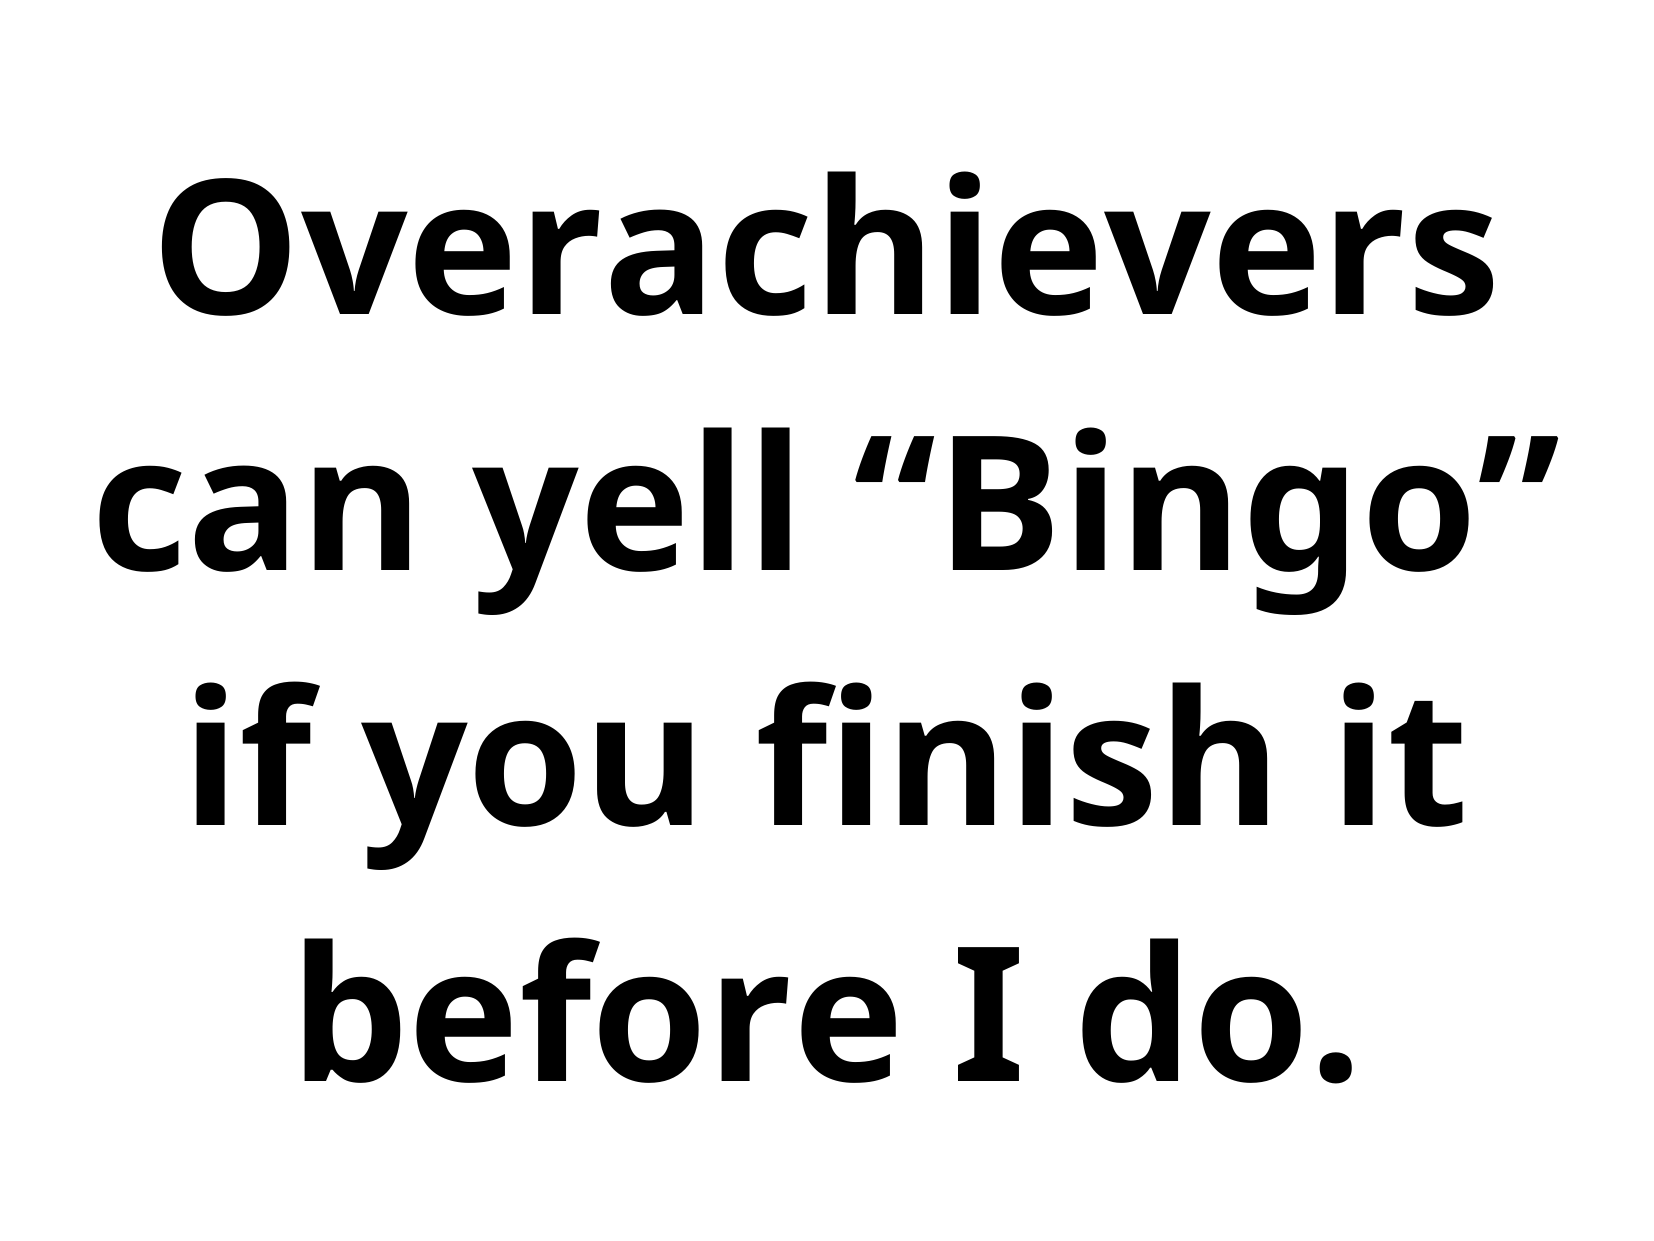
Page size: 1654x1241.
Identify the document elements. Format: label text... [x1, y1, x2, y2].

title Overachievers can yell “Bingo” if you finish it before I do. [82, 49, 1571, 1201]
